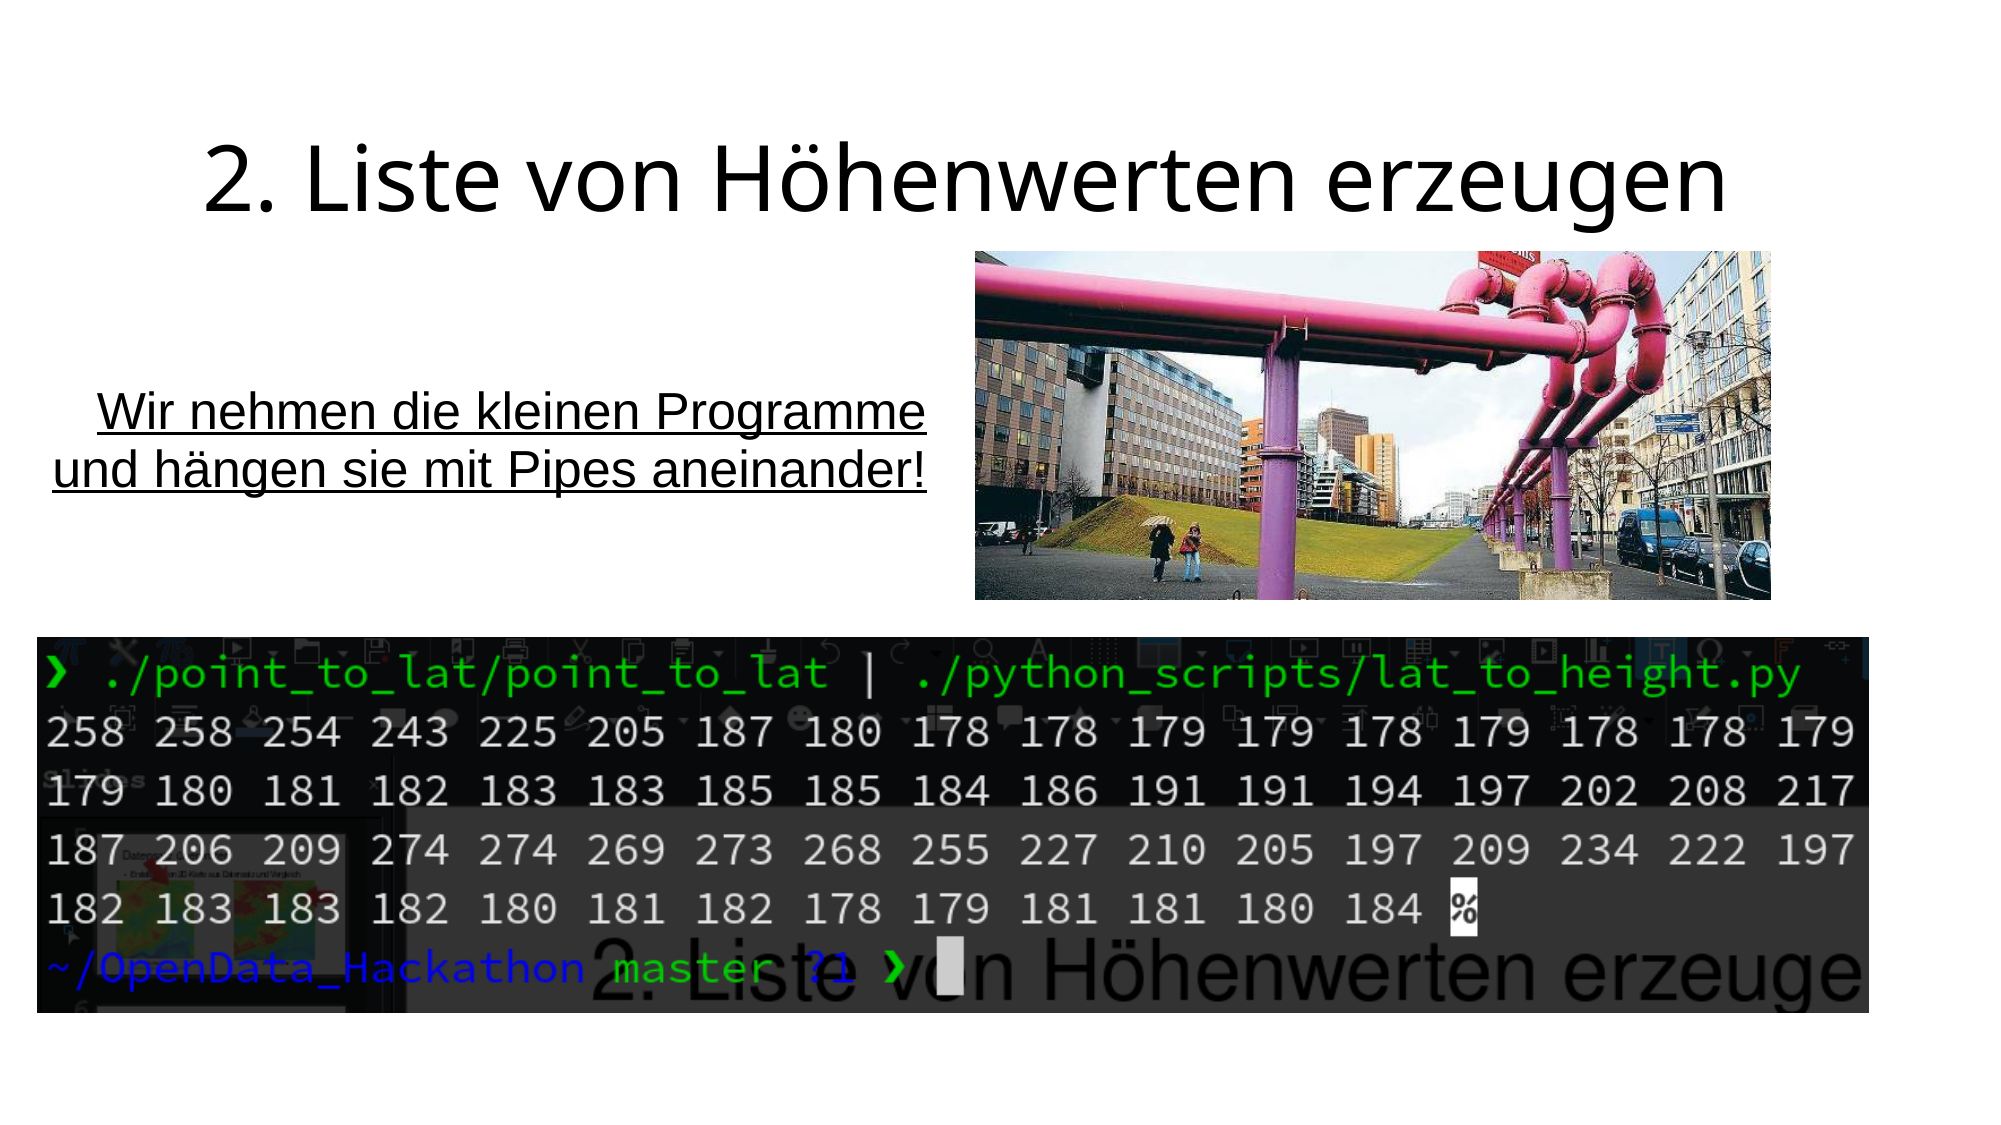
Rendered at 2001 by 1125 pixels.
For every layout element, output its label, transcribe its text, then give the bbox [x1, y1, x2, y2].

title 2. Liste von Höhenwerten erzeugen [187, 99, 1813, 264]
picture [37, 637, 1869, 1013]
text_box Wir nehmen die kleinen Programme und hängen sie mit Pipes aneinander! [37, 375, 962, 563]
picture [975, 251, 1771, 601]
